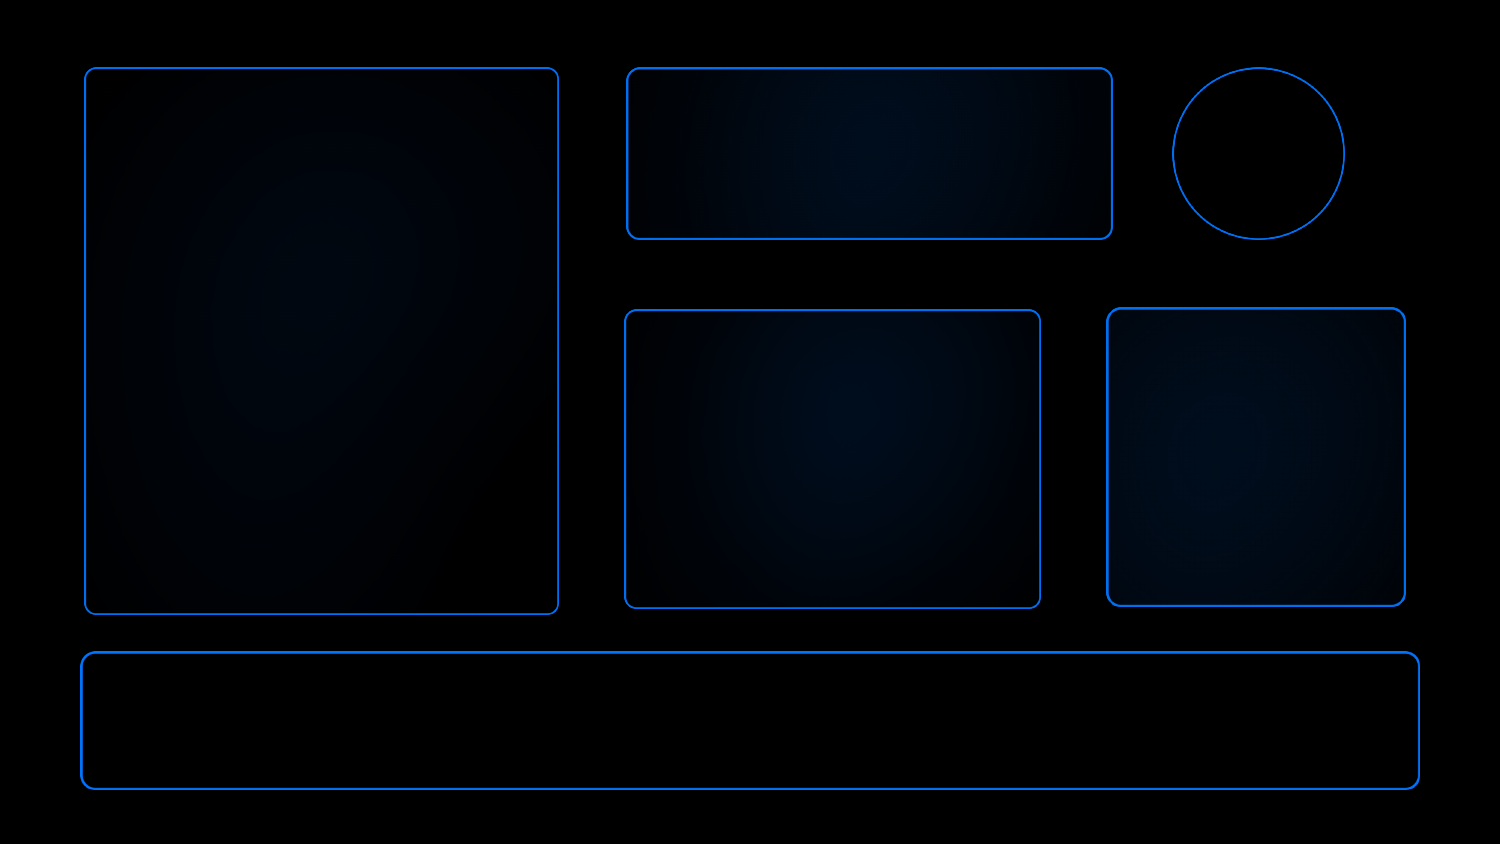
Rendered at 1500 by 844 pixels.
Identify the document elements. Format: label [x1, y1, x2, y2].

picture [80, 651, 1420, 790]
picture [626, 67, 1113, 240]
picture [1106, 307, 1406, 607]
picture [1172, 67, 1345, 240]
picture [624, 309, 1041, 609]
picture [84, 67, 559, 615]
